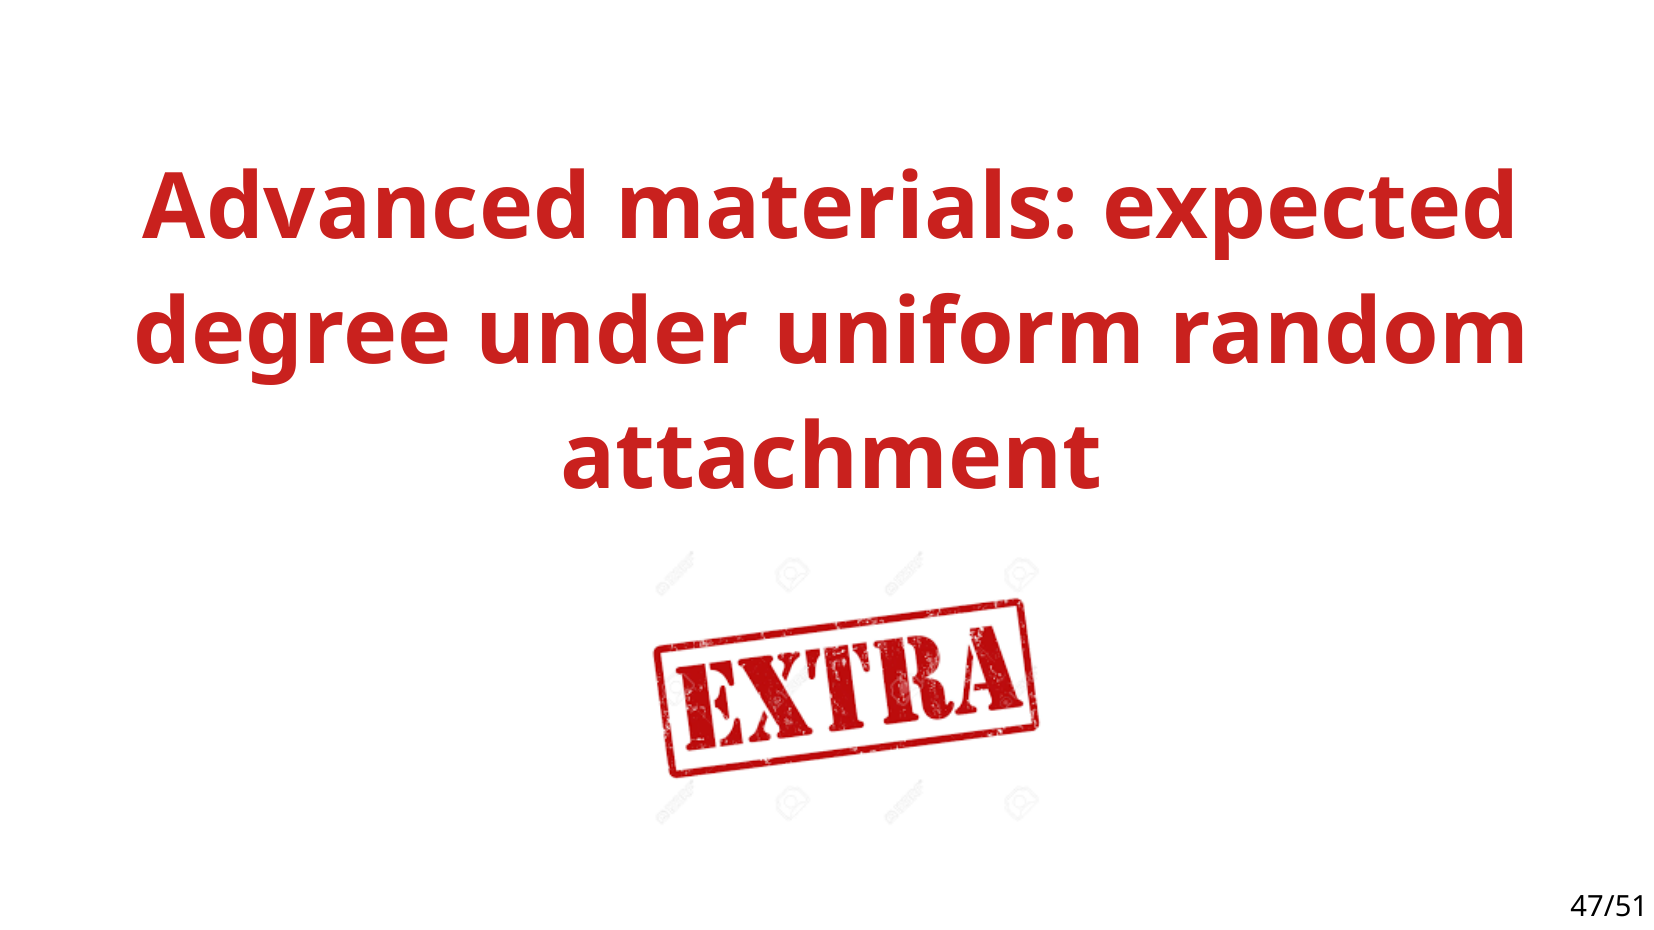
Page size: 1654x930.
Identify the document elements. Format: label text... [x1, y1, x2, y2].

picture [645, 542, 1050, 847]
title Advanced materials: expected degree under uniform random attachment [87, 199, 1576, 458]
